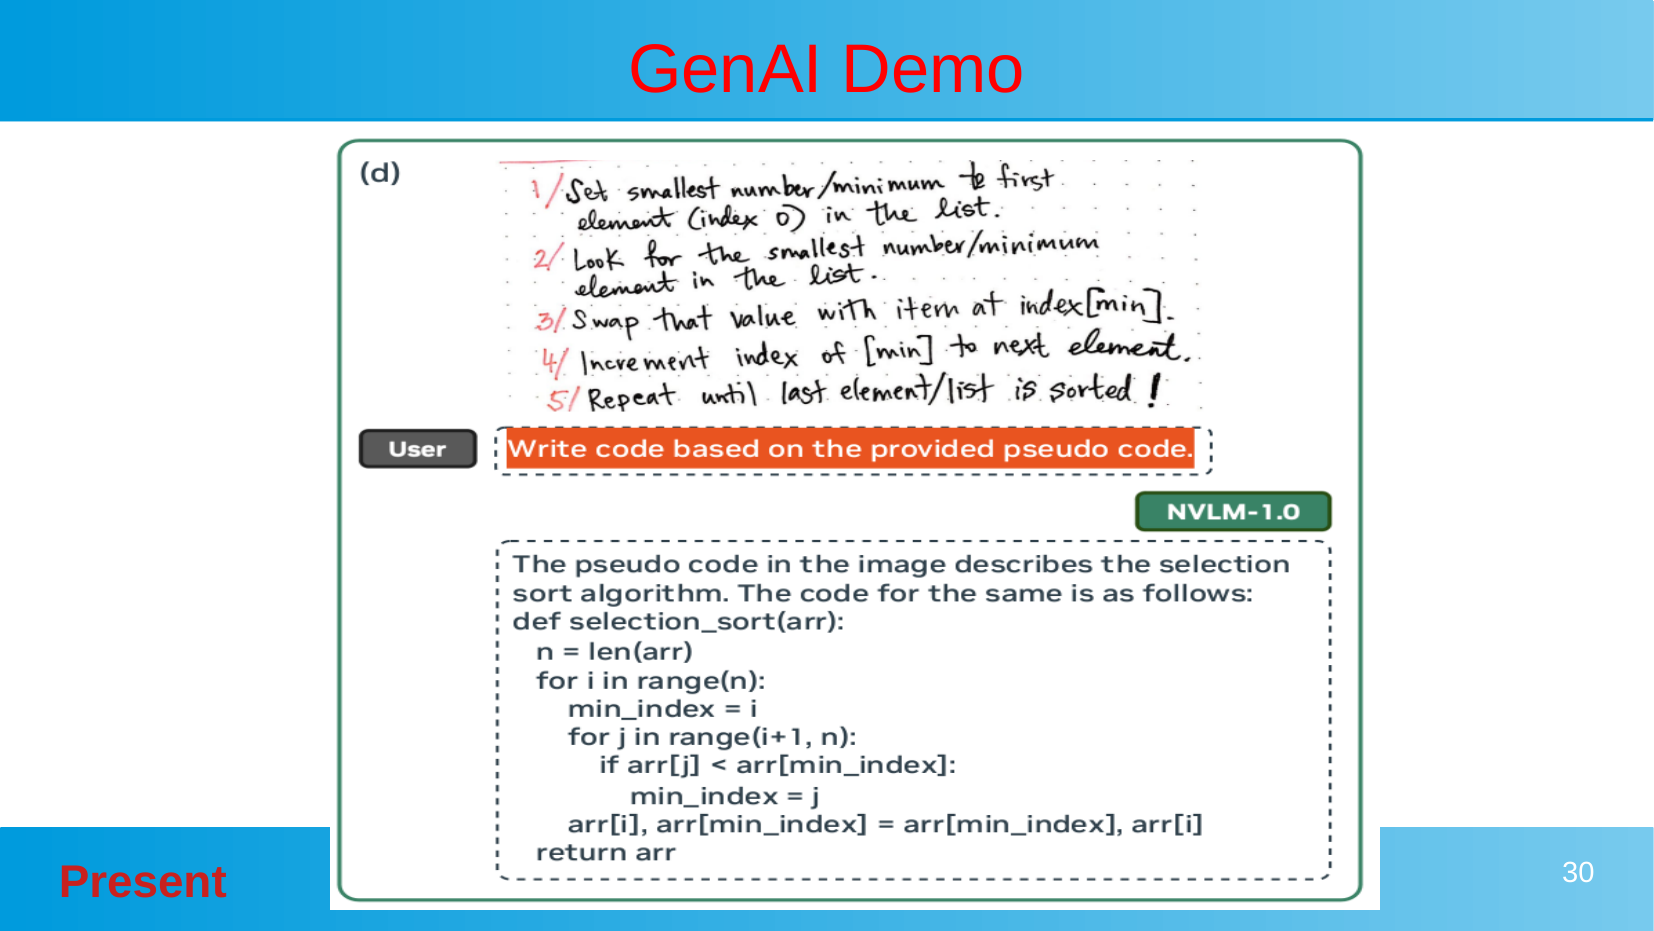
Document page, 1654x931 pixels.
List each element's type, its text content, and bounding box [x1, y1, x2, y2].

picture [330, 130, 1380, 910]
title GenAI Demo [59, 29, 1595, 108]
